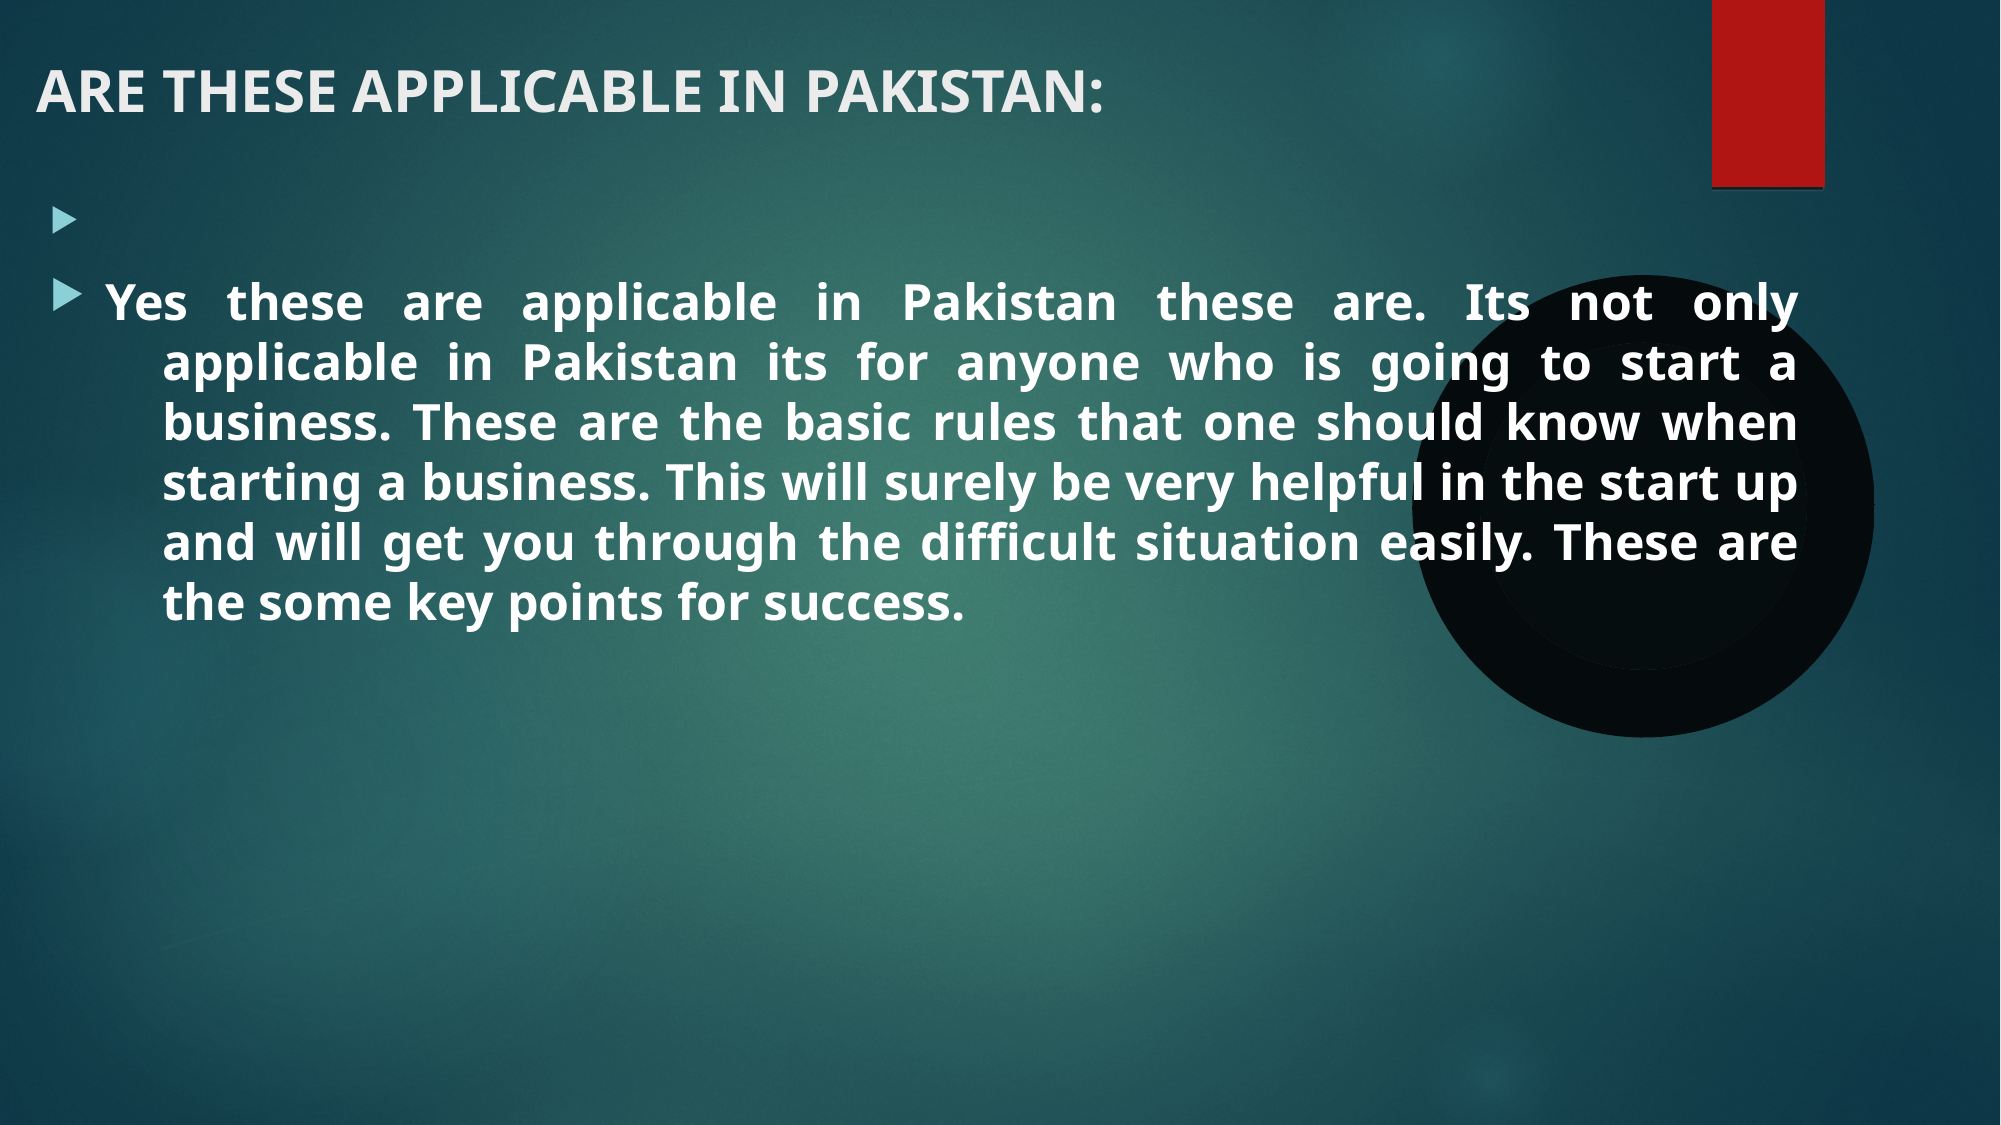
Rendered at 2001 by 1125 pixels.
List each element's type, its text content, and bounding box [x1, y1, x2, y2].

title ARE THESE APPLICABLE IN PAKISTAN: [21, 47, 1831, 182]
list Yes these are applicable in Pakistan these are. Its not only applicable in Pakistan its for anyone who is going to start a business. These are the basic rules that one should know when starting a business. This will surely be very helpful in the start up and will get you through the difficult situation easily. These are the some key points for success. [34, 191, 1831, 963]
